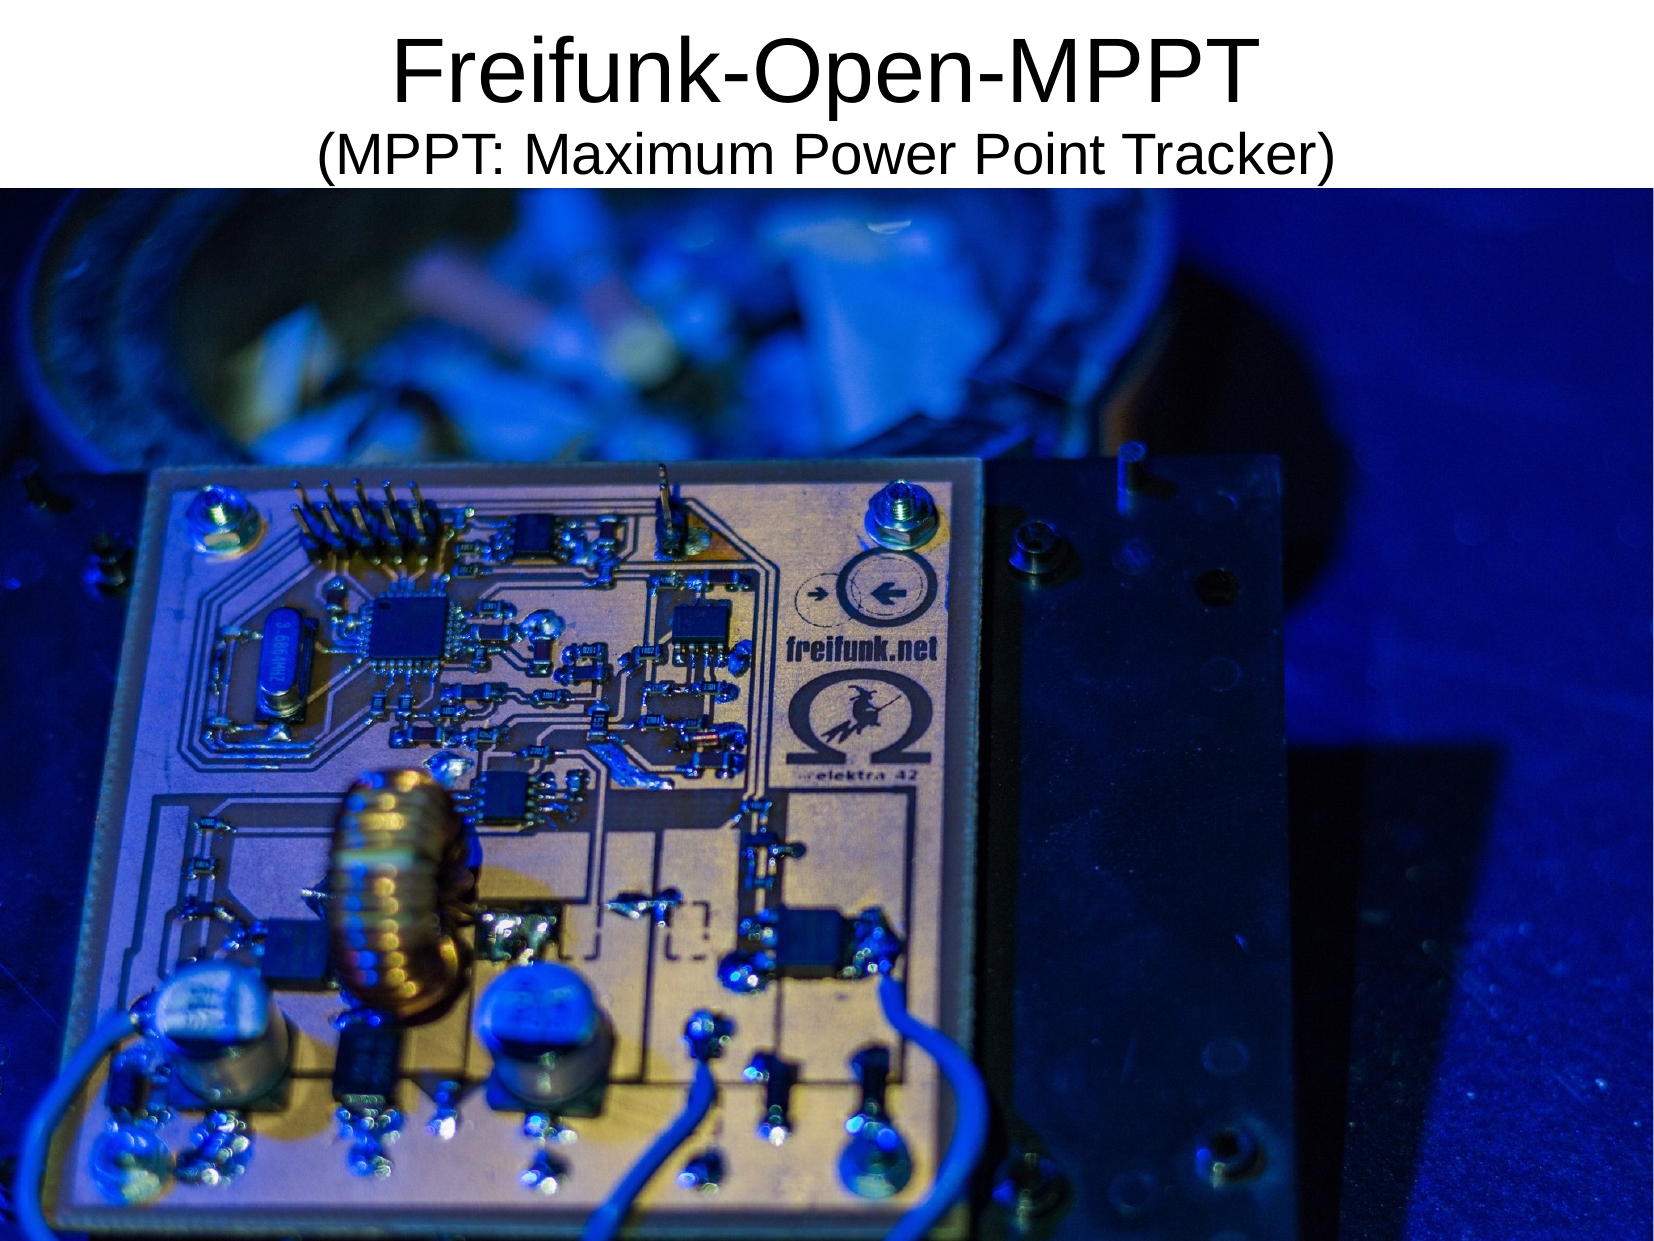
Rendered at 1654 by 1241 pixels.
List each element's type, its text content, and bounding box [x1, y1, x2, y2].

title Freifunk-Open-MPPT (MPPT: Maximum Power Point Tracker) [82, 0, 1571, 188]
picture [0, 188, 1654, 1241]
